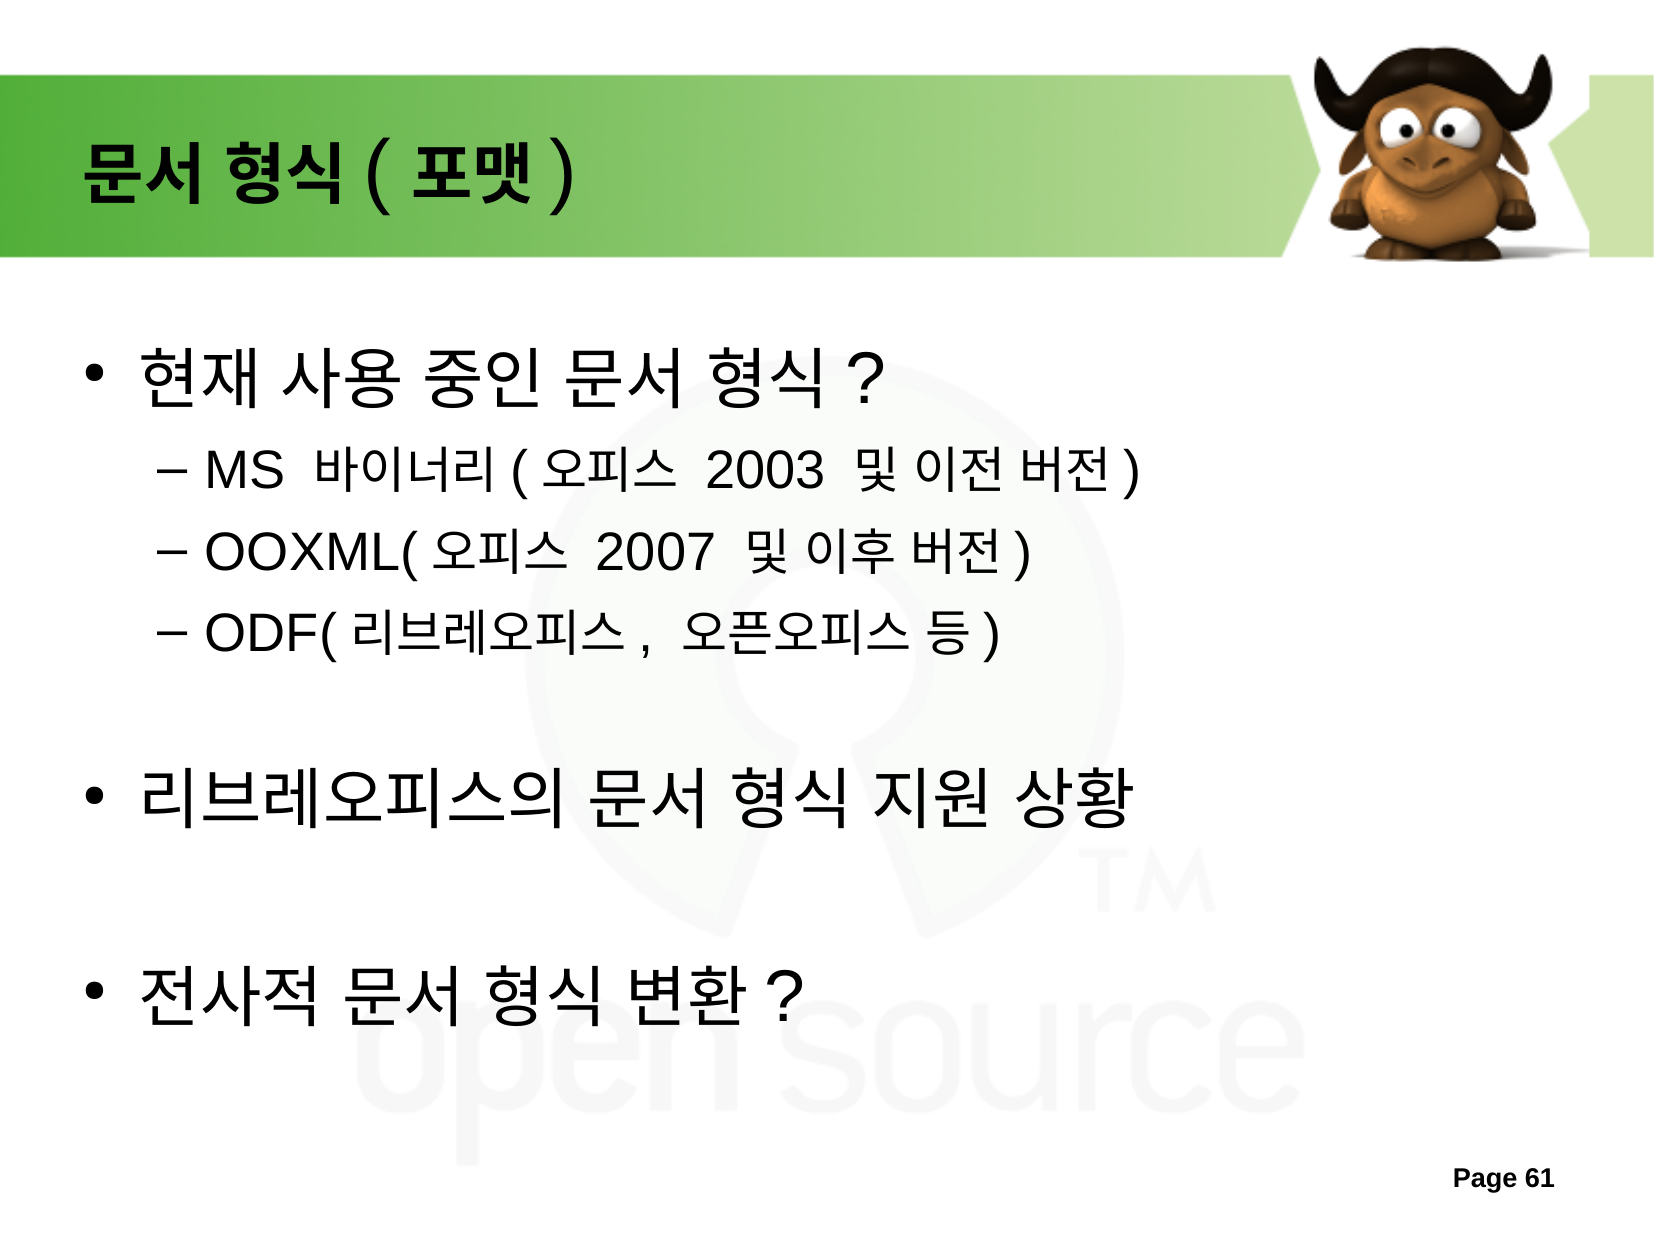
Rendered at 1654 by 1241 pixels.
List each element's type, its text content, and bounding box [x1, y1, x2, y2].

picture [0, 0, 1654, 1241]
list 현재 사용 중인 문서 형식? MS 바이너리(오피스 2003 및 이전 버전) OOXML(오피스 2007 및 이후 버전) ODF(리브레오피스, 오픈오피스 등) 리브레오피스의 문서 형식 지원 상황 전사적 문서 형식 변환? [82, 330, 1571, 1134]
title 문서 형식(포맷) [82, 61, 1571, 269]
